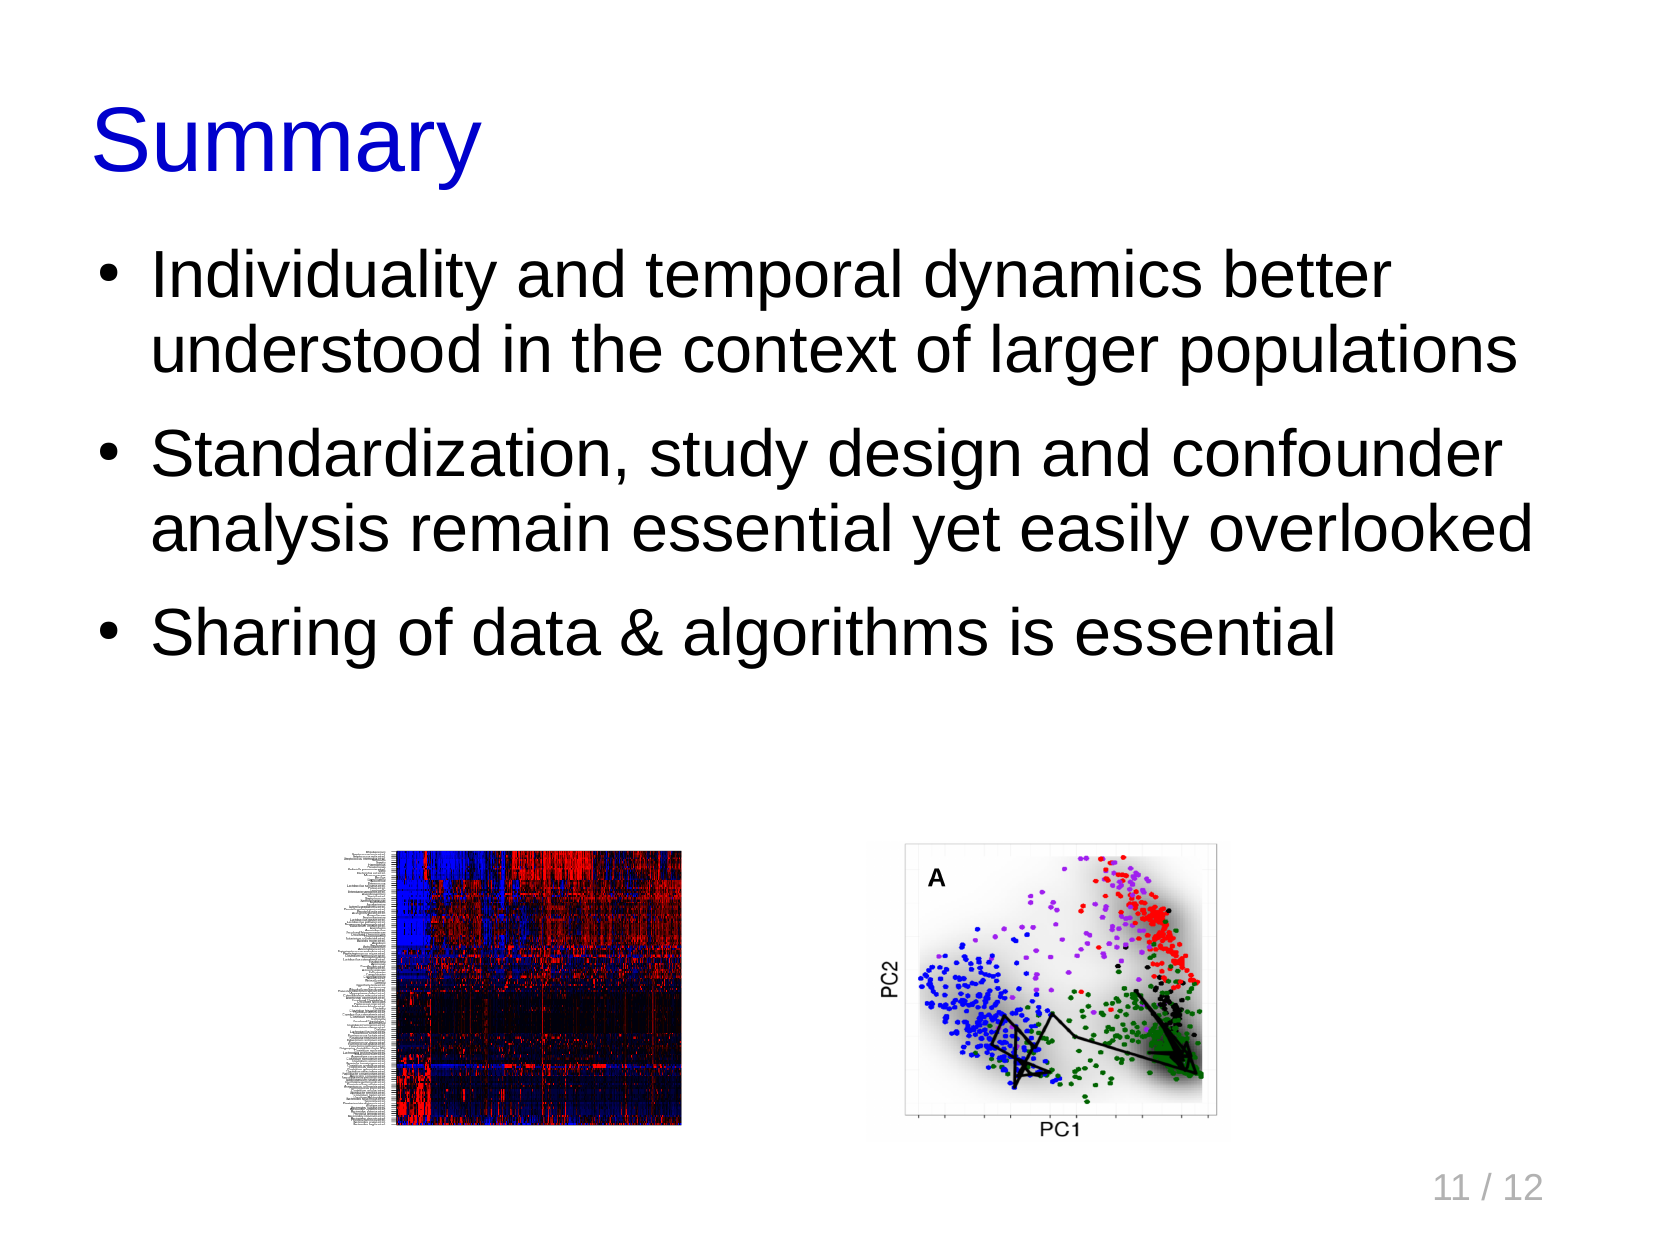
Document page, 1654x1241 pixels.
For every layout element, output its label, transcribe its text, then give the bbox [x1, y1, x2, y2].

text_box <number> / 12 [1417, 1159, 1654, 1217]
picture [866, 841, 1231, 1142]
list Individuality and temporal dynamics better understood in the context of larger populations Standardization, study design and confounder analysis remain essential yet easily overlooked Sharing of data & algorithms is essential [79, 237, 1568, 770]
picture [318, 818, 692, 1179]
text_box Summary [75, 81, 1576, 199]
